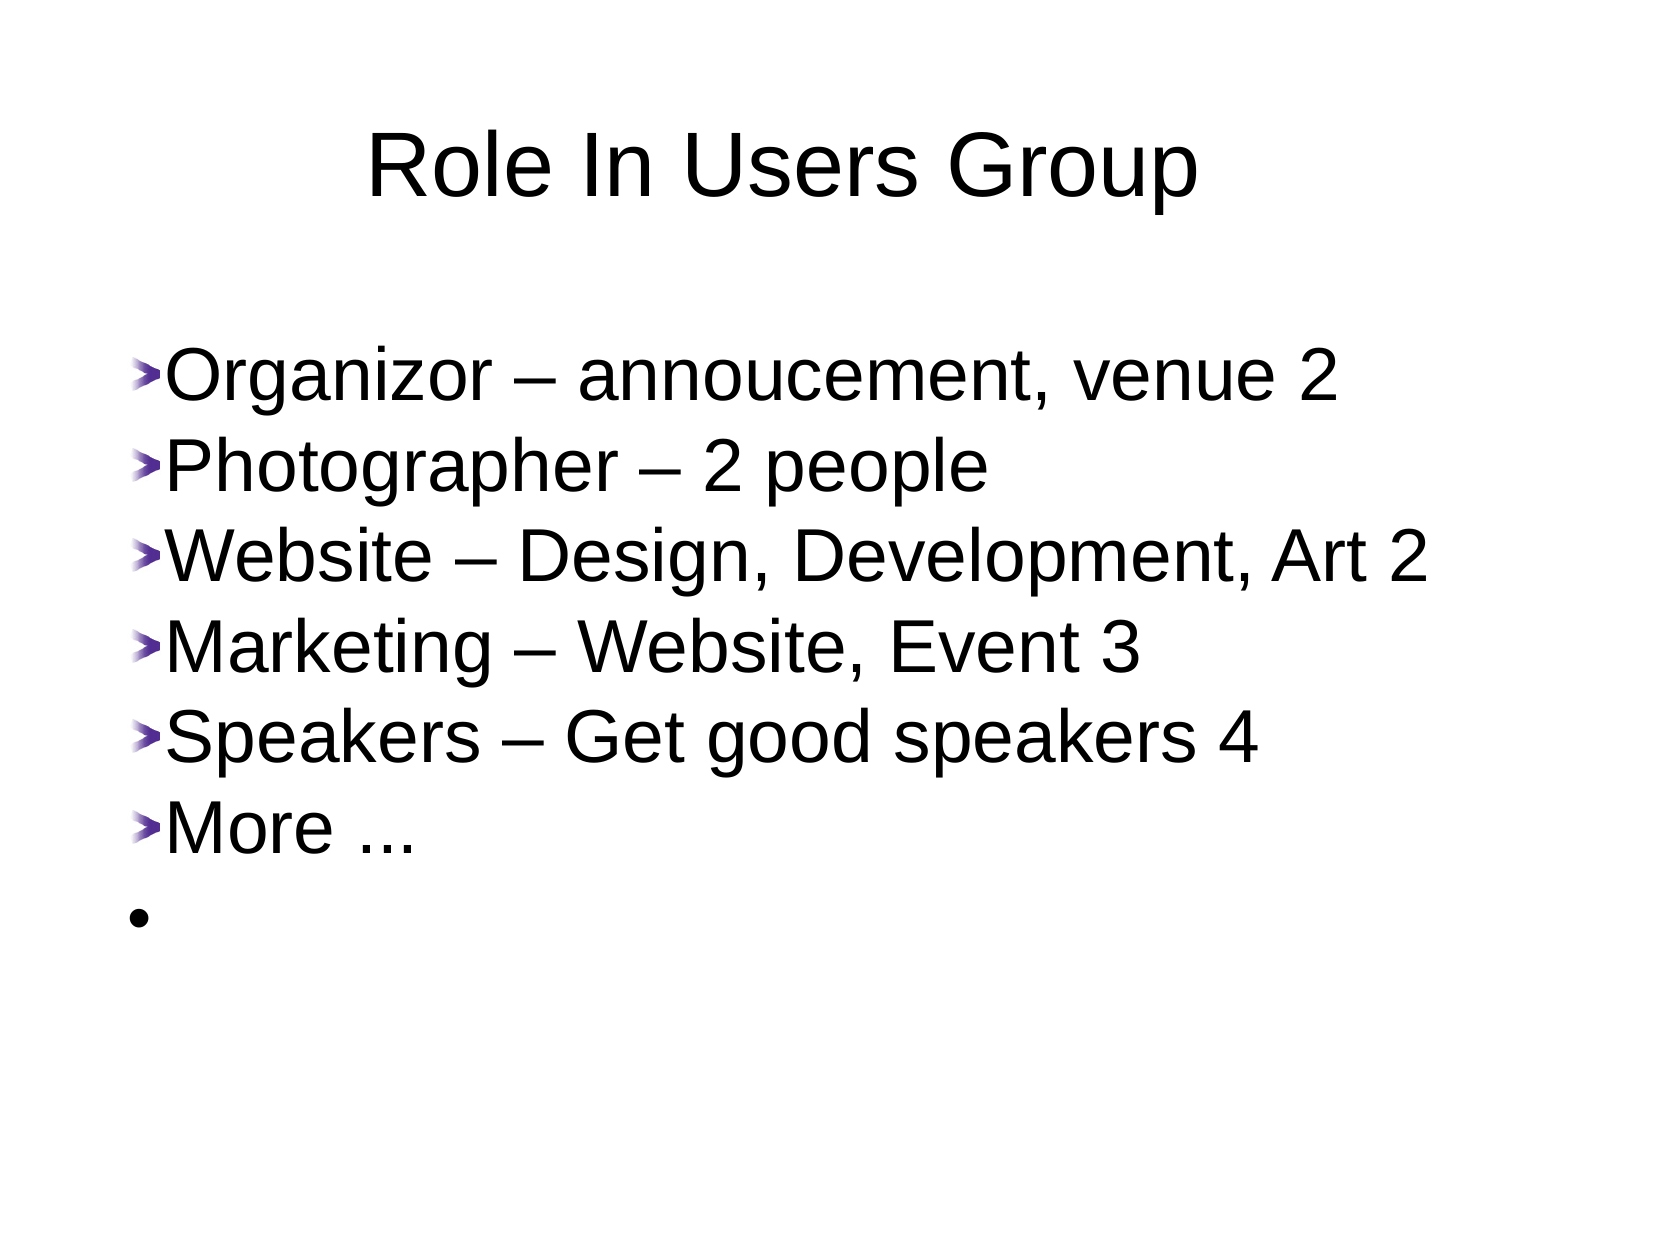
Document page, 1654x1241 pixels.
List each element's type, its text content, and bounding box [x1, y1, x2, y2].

text_box Organizor – annoucement, venue 2 Photographer – 2 people Website – Design, Development, Art 2 Marketing – Website, Event 3 Speakers – Get good speakers 4 More ... [112, 262, 1471, 1241]
title Role In Users Group [60, 113, 1533, 217]
list Lean How to Start and Maintain a Successful User Group in Your Community. Tifrom Leaders, Hosts, and User Group Members around Silicon Valley [98, 237, 1555, 1137]
